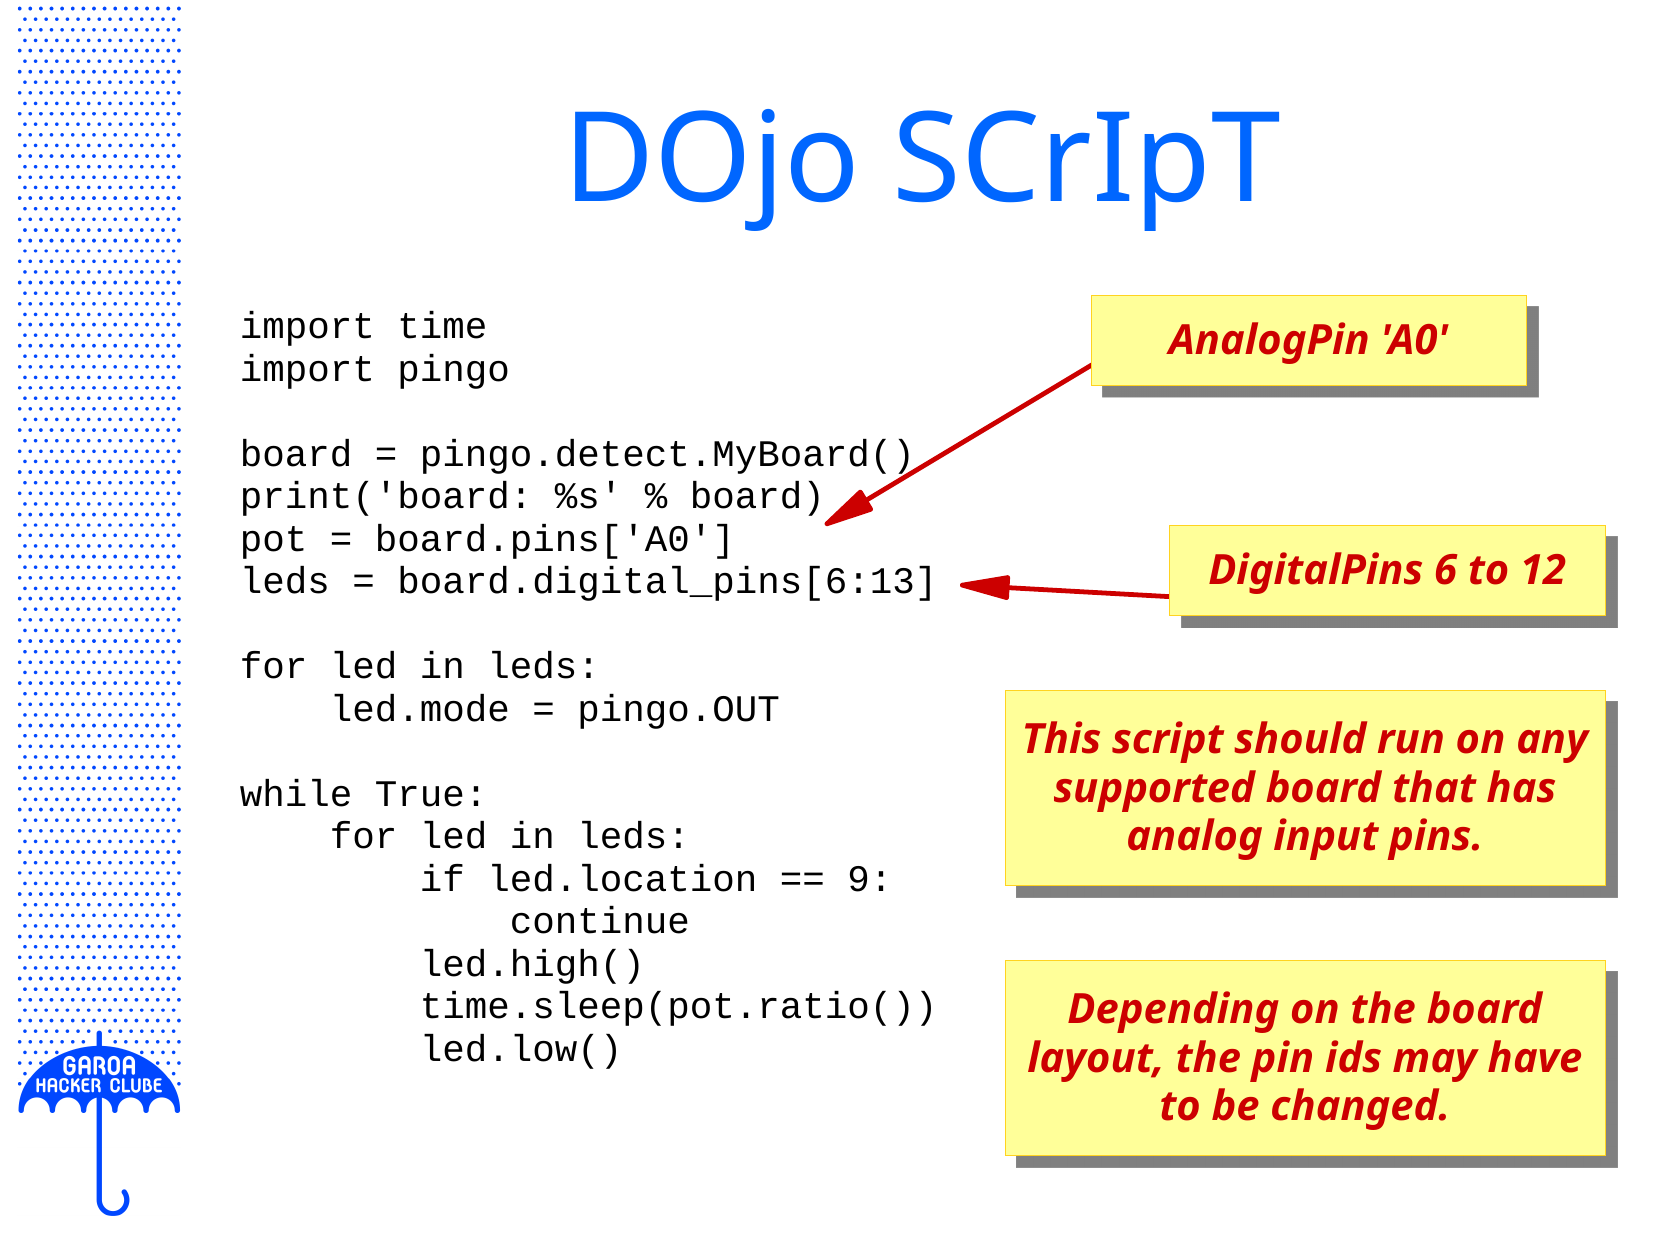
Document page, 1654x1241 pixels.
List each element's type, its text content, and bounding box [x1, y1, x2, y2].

picture [17, 0, 181, 1216]
text_box Depending on the board layout, the pin ids may have to be changed. [1005, 960, 1606, 1156]
text_box This script should run on any supported board that has analog input pins. [1005, 690, 1606, 886]
text_box DigitalPins 6 to 12 [1169, 525, 1606, 616]
title DOjo SCrIpT [210, 49, 1636, 257]
text_box import time import pingo board = pingo.detect.MyBoard() print('board: %s' % board) pot = board.pins['A0'] leds = board.digital_pins[6:13] for led in leds: led.mode = pingo.OUT while True: for led in leds: if led.location == 9: continue led.high() time.sleep(pot.ratio()) led.low() [225, 300, 1267, 1123]
text_box AnalogPin 'A0' [1091, 295, 1527, 386]
